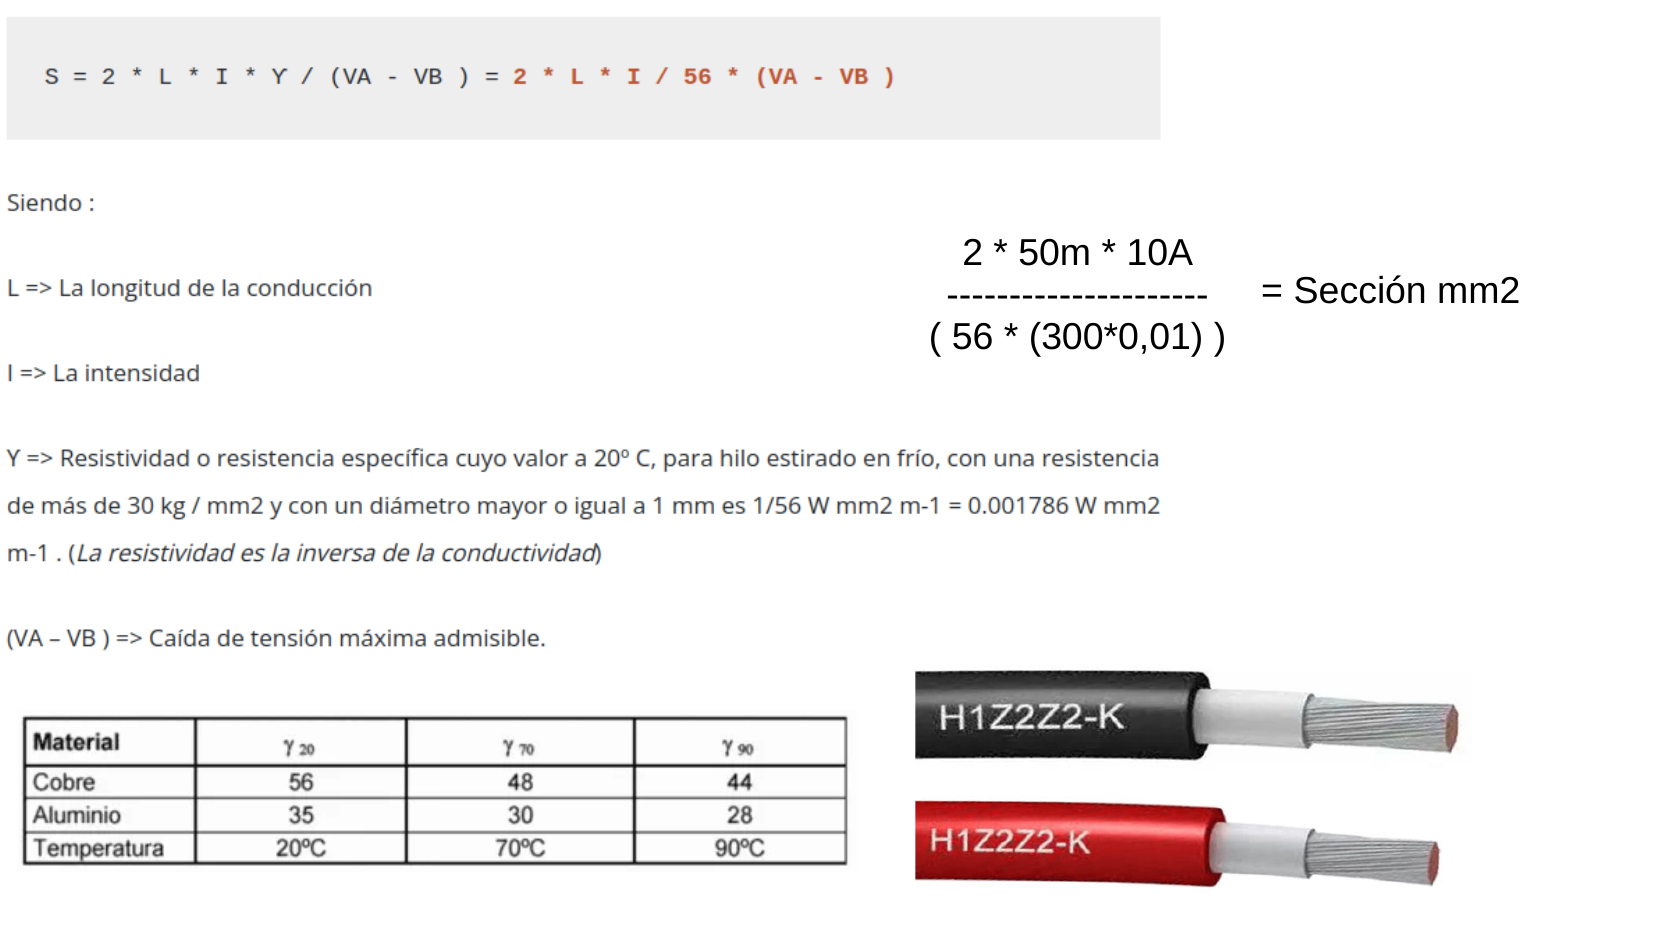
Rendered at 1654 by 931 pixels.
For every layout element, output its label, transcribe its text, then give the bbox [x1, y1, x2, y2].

text_box 2 * 50m * 10A --------------------- ( 56 * (300*0,01) ) [885, 224, 1270, 402]
text_box = Sección mm2 [1270, 262, 1536, 319]
picture [17, 708, 857, 872]
picture [0, 0, 1477, 898]
